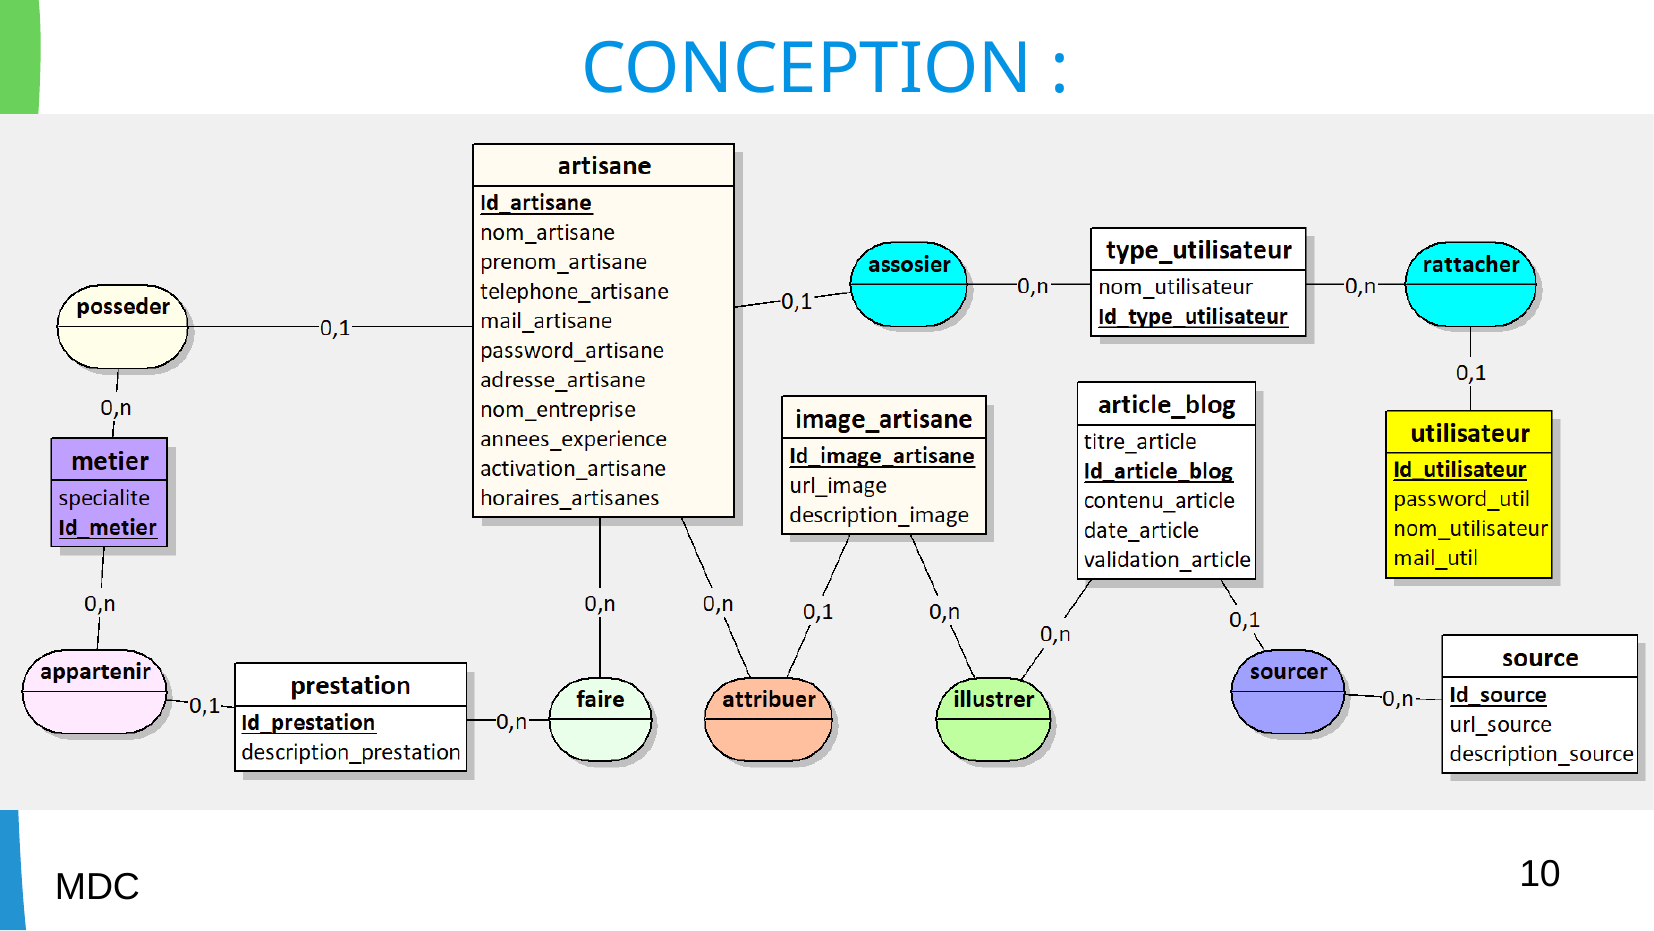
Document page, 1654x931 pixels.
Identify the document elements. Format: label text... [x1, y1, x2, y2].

text_box MDC [29, 858, 155, 916]
text_box CONCEPTION : [0, 14, 1653, 114]
text_box <numéro> [1504, 845, 1654, 916]
picture [0, 114, 1654, 811]
